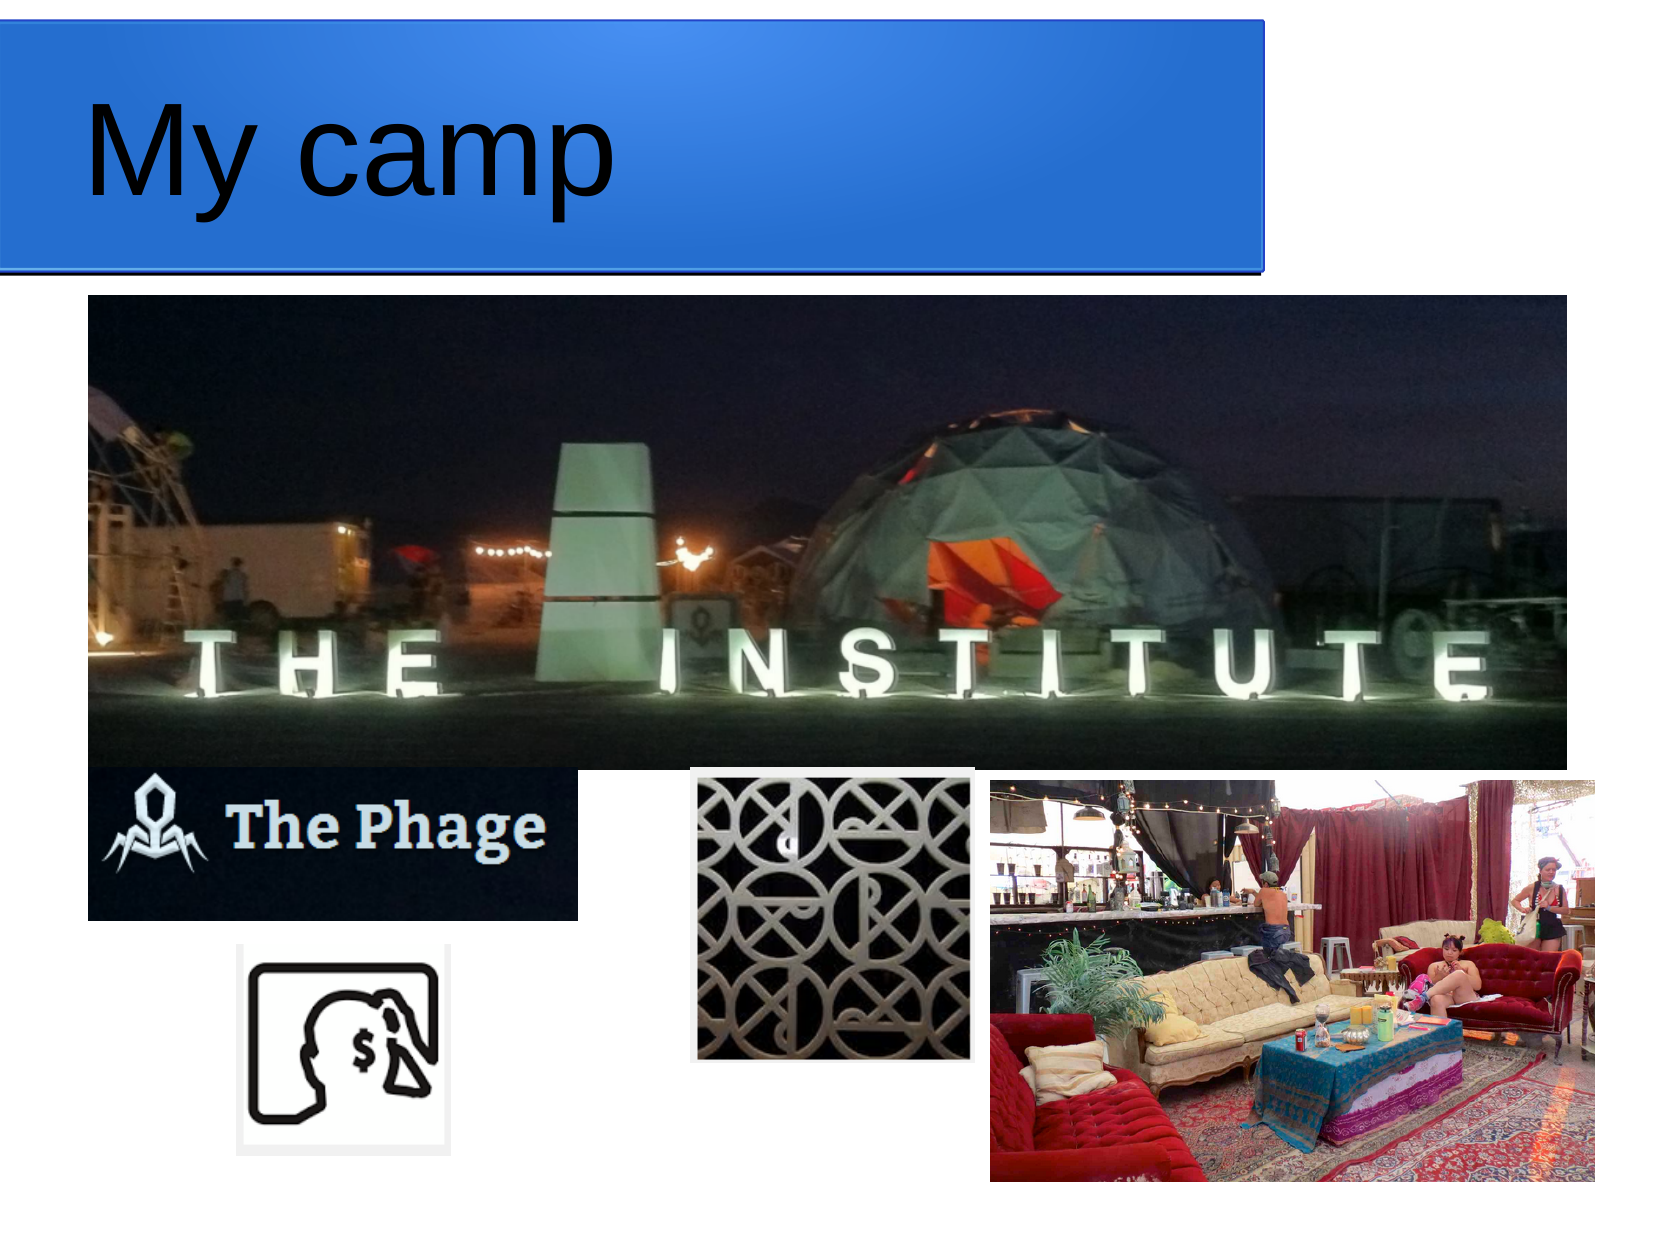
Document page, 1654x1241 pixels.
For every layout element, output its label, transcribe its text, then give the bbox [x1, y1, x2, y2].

title My camp [82, 47, 1235, 252]
picture [236, 944, 451, 1156]
picture [990, 780, 1595, 1182]
picture [88, 295, 1567, 1063]
